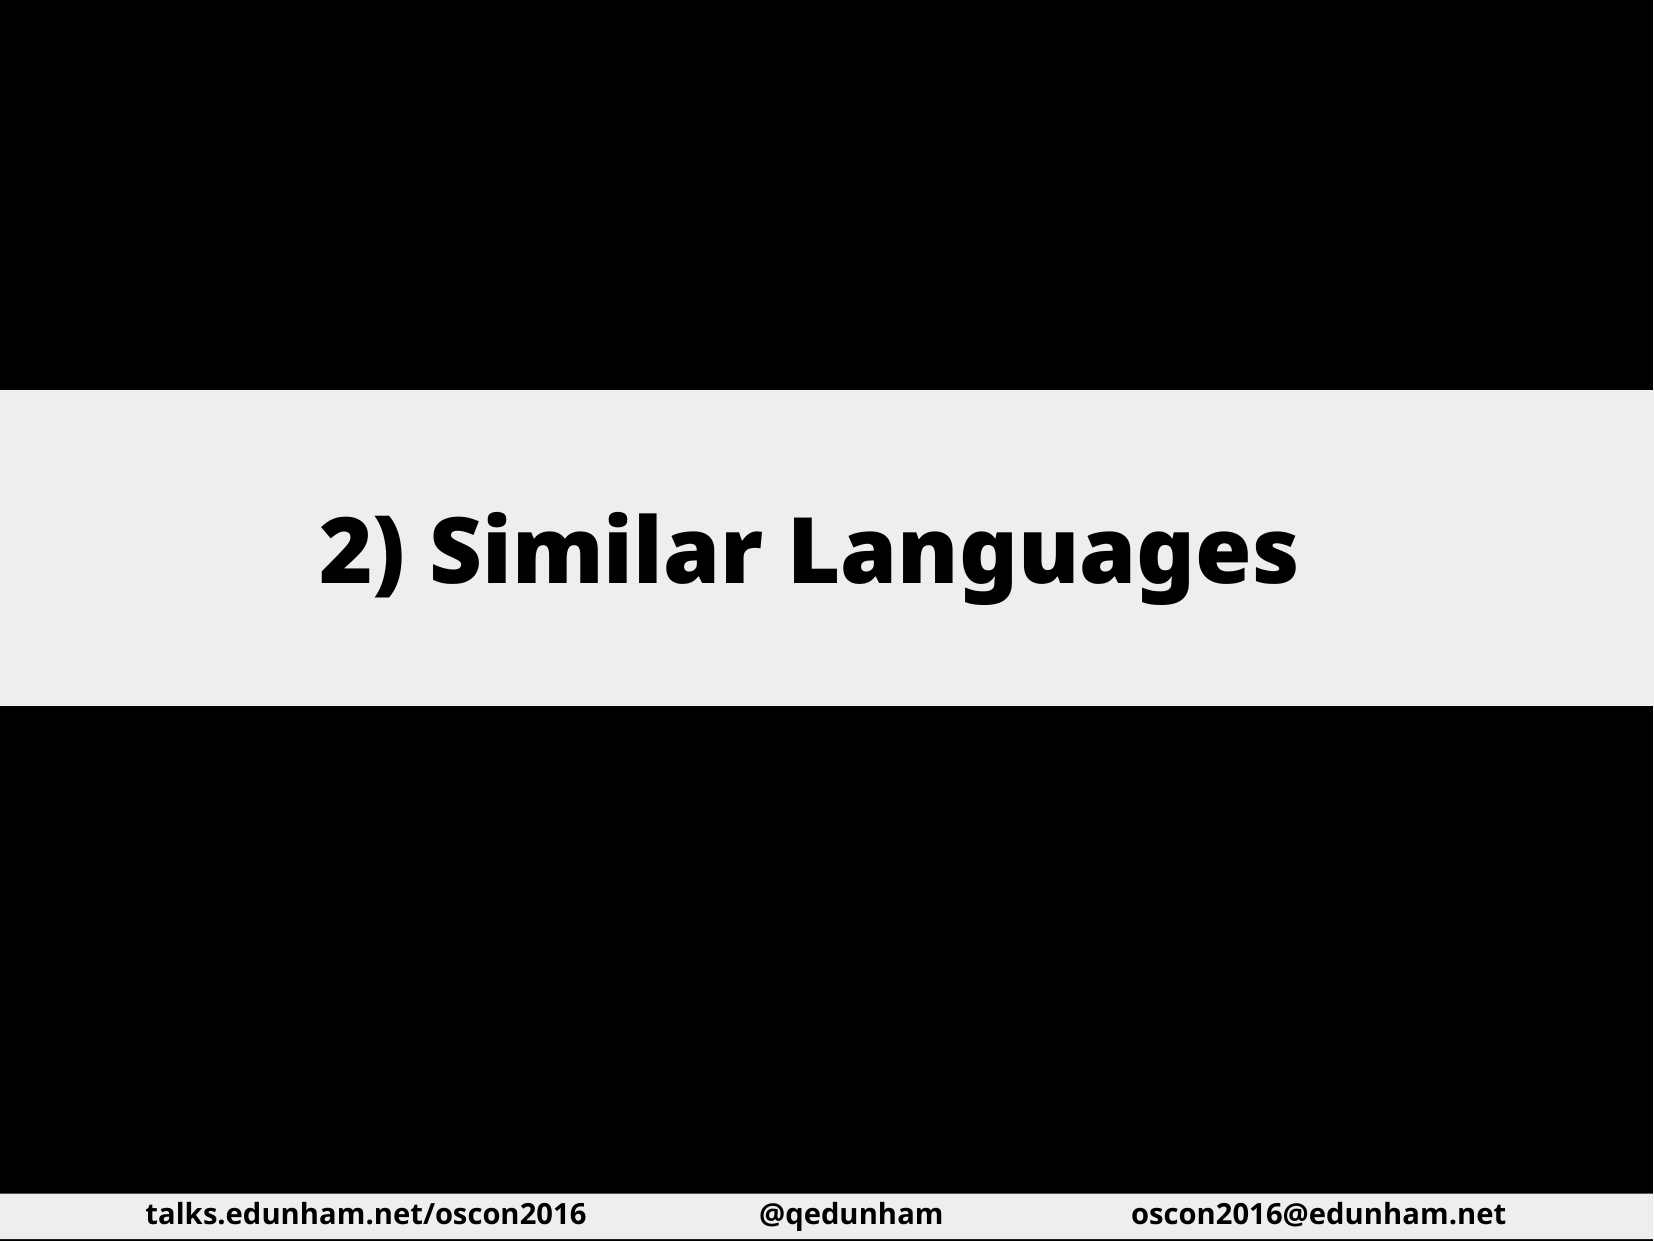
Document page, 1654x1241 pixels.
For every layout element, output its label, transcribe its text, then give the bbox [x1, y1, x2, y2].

title 2) Similar Languages [0, 390, 1621, 706]
